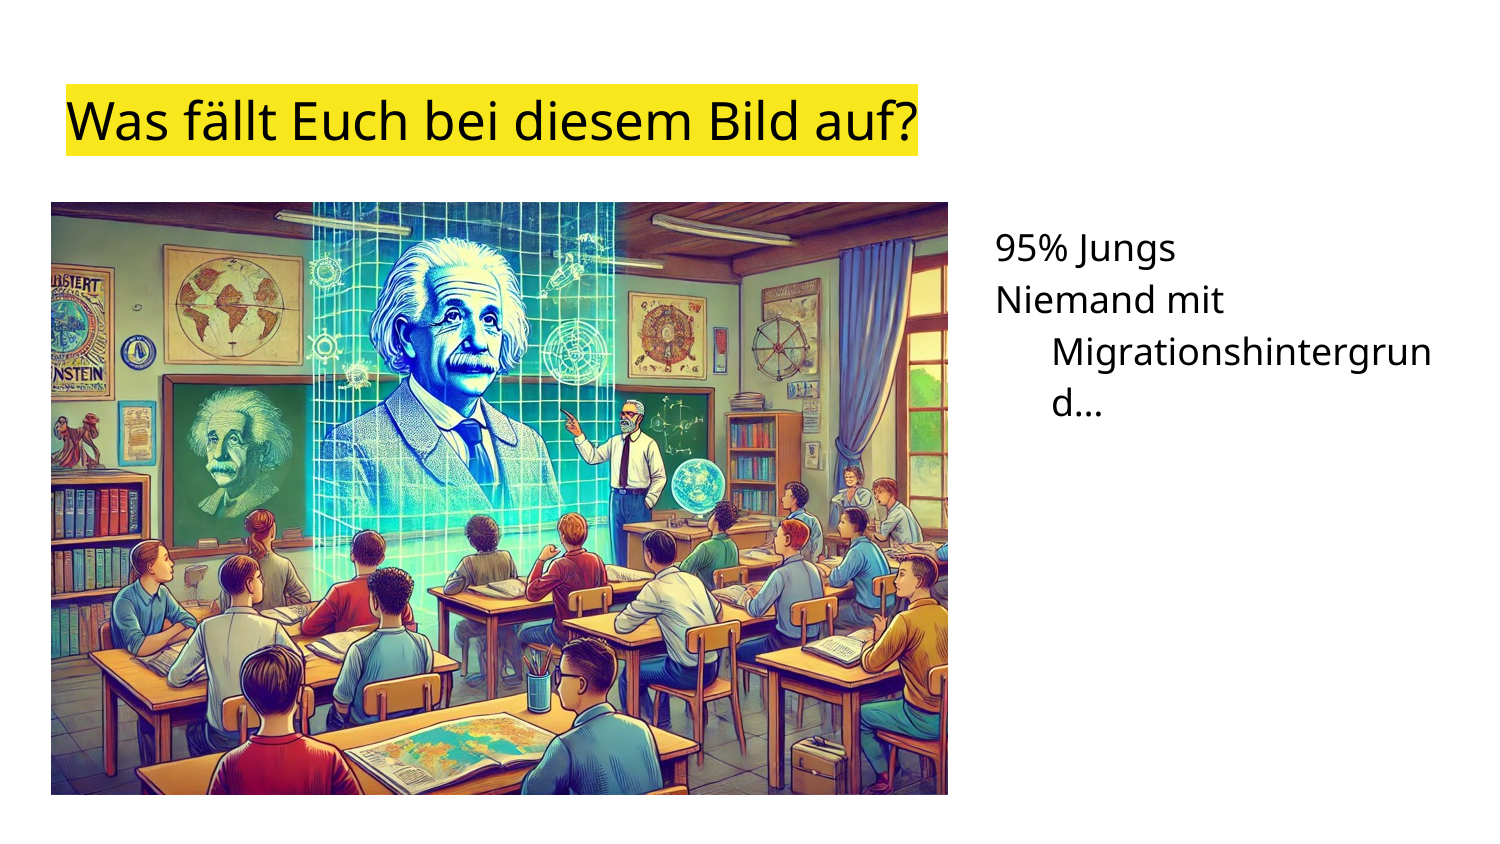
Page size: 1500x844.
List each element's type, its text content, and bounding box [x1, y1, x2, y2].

title Was fällt Euch bei diesem Bild auf? [51, 72, 1449, 167]
list 95% Jungs Niemand mit Migrationshintergrund… [948, 202, 1449, 750]
picture [51, 202, 948, 795]
